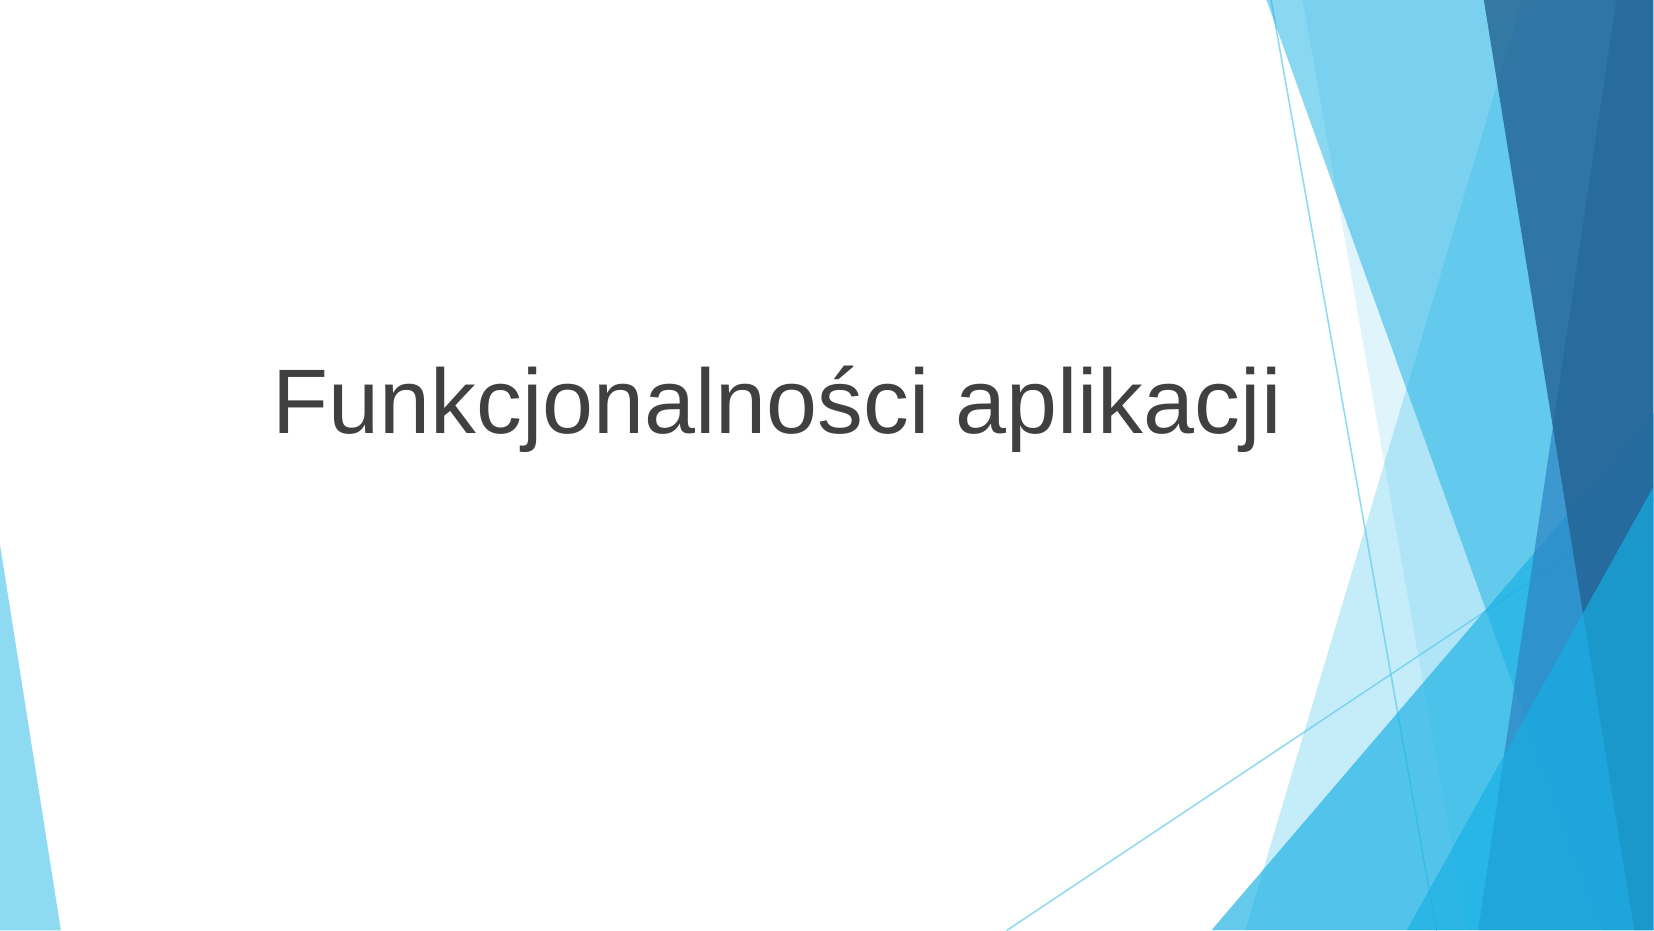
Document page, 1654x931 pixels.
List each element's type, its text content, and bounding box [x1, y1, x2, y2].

subtitle Funkcjonalności aplikacji [0, 36, 1489, 758]
